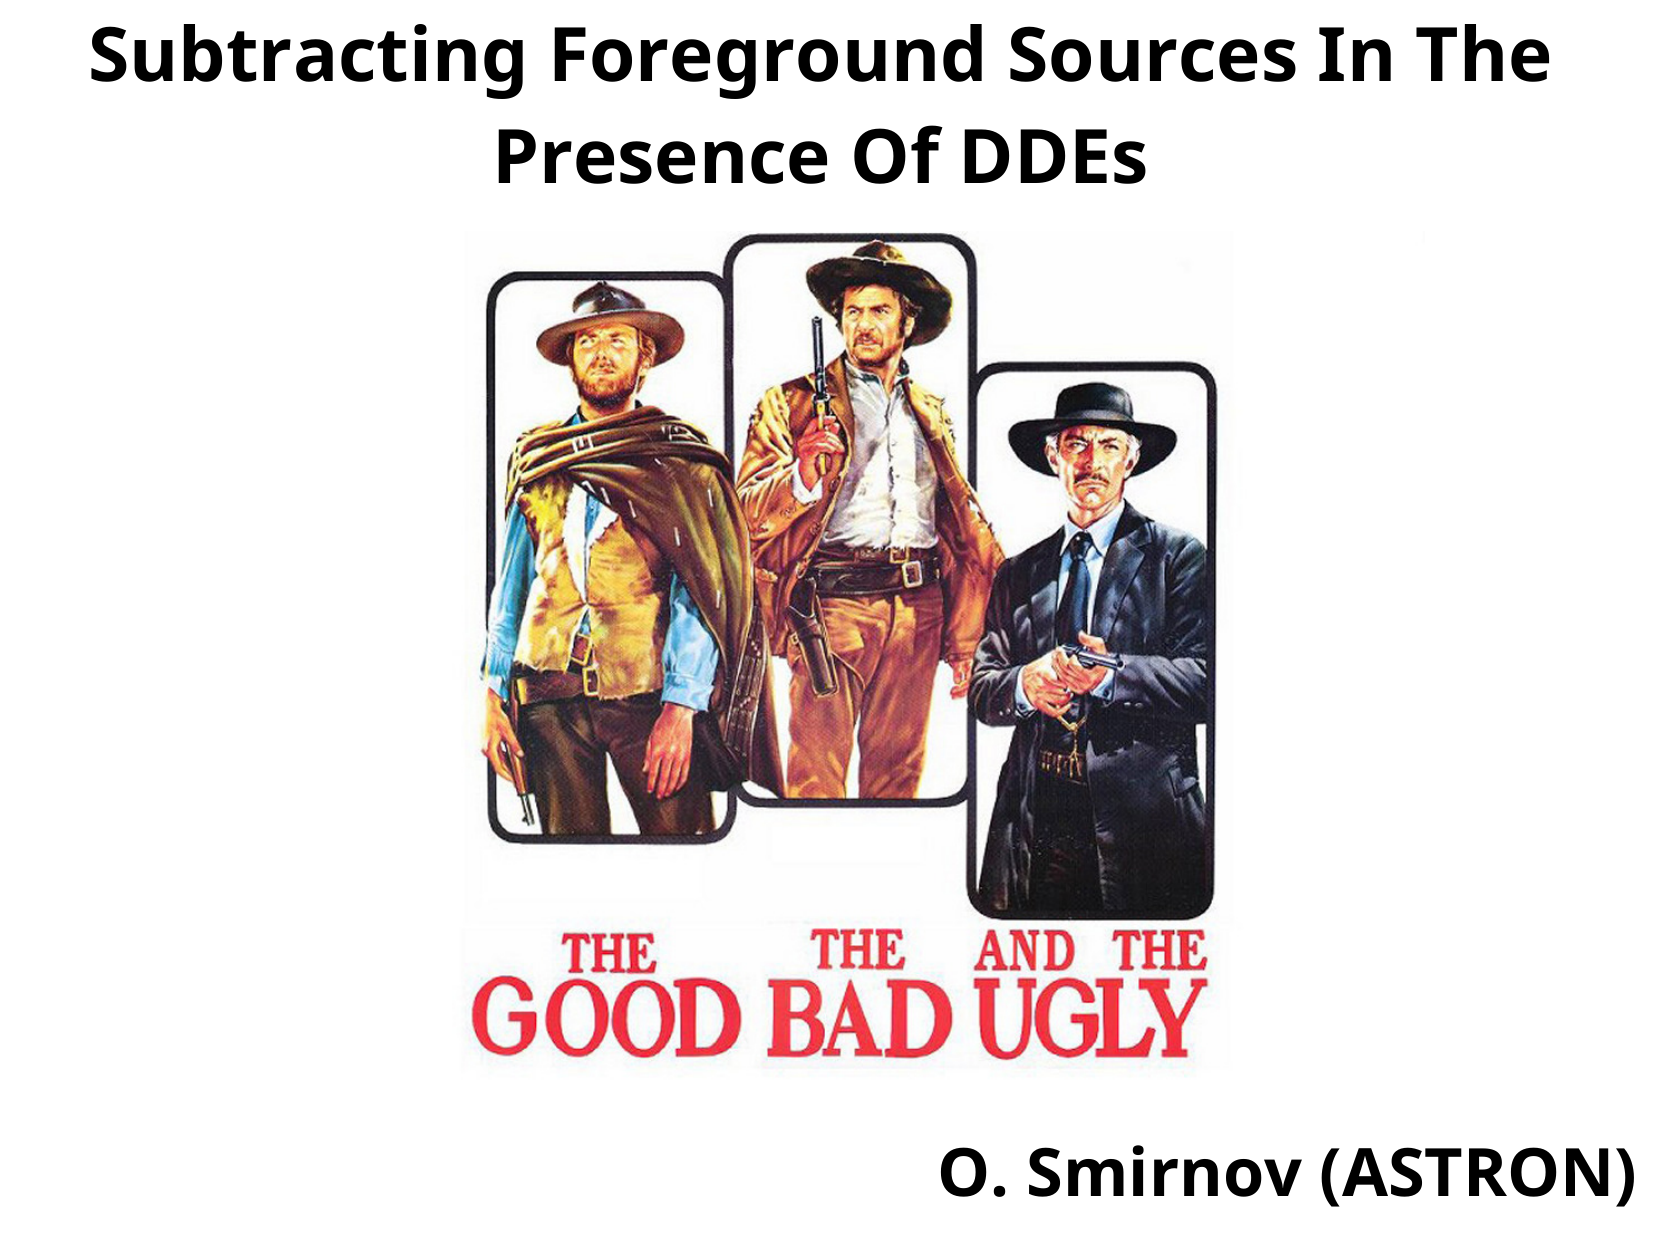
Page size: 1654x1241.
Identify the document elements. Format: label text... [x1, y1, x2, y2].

picture [283, 231, 1426, 1088]
title Subtracting Foreground Sources In The Presence Of DDEs [76, 7, 1566, 200]
list O. Smirnov (ASTRON) [75, 1125, 1639, 1238]
